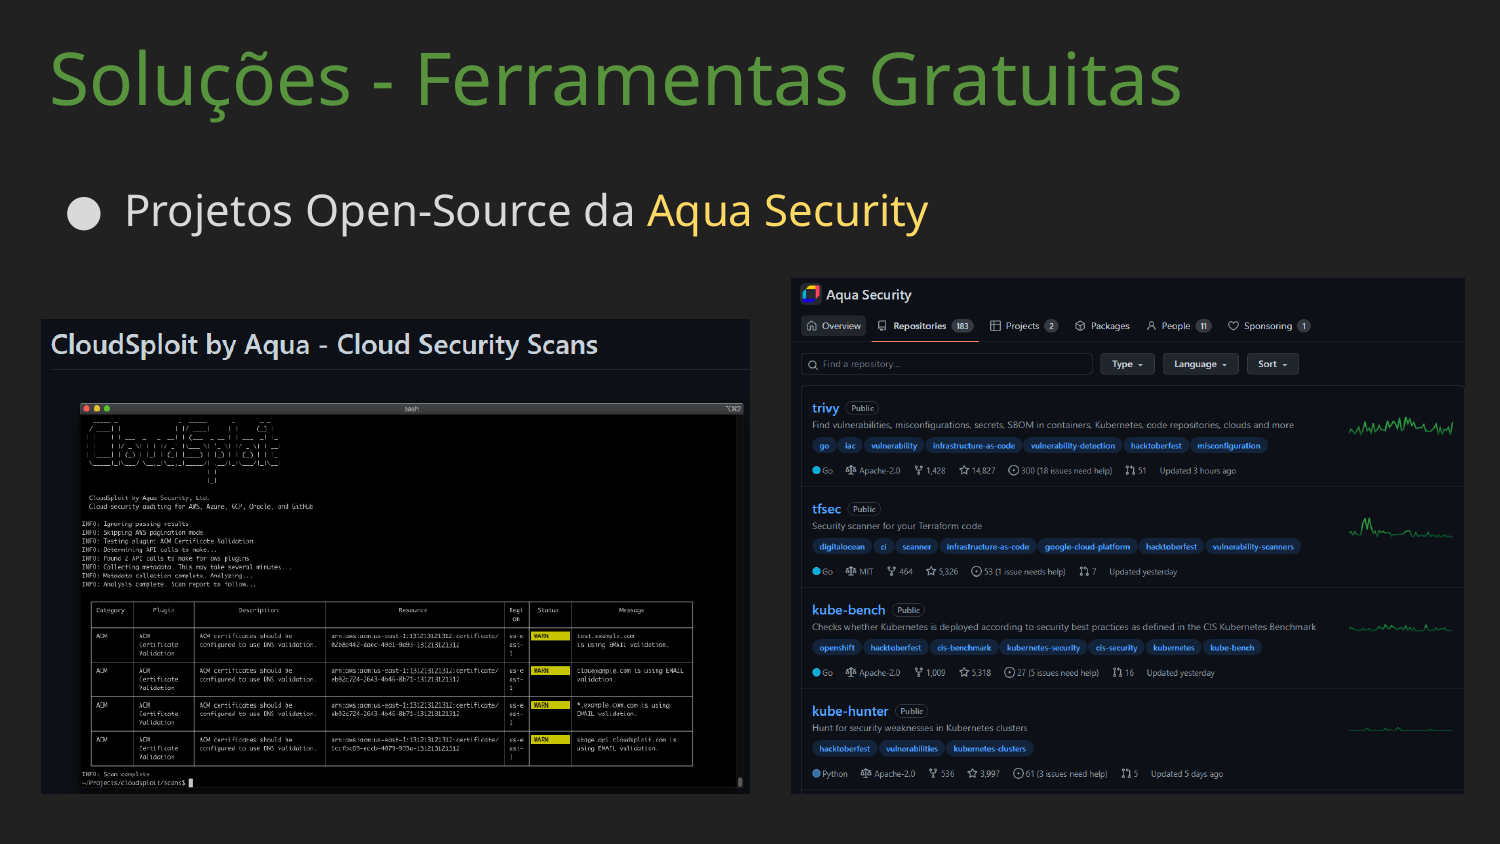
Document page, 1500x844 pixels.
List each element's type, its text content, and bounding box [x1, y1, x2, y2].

title Soluções - Ferramentas Gratuitas [34, 17, 1432, 168]
text_box Projetos Open-Source da Aqua Security [34, 167, 1415, 461]
picture [791, 278, 1465, 794]
picture [41, 319, 750, 794]
